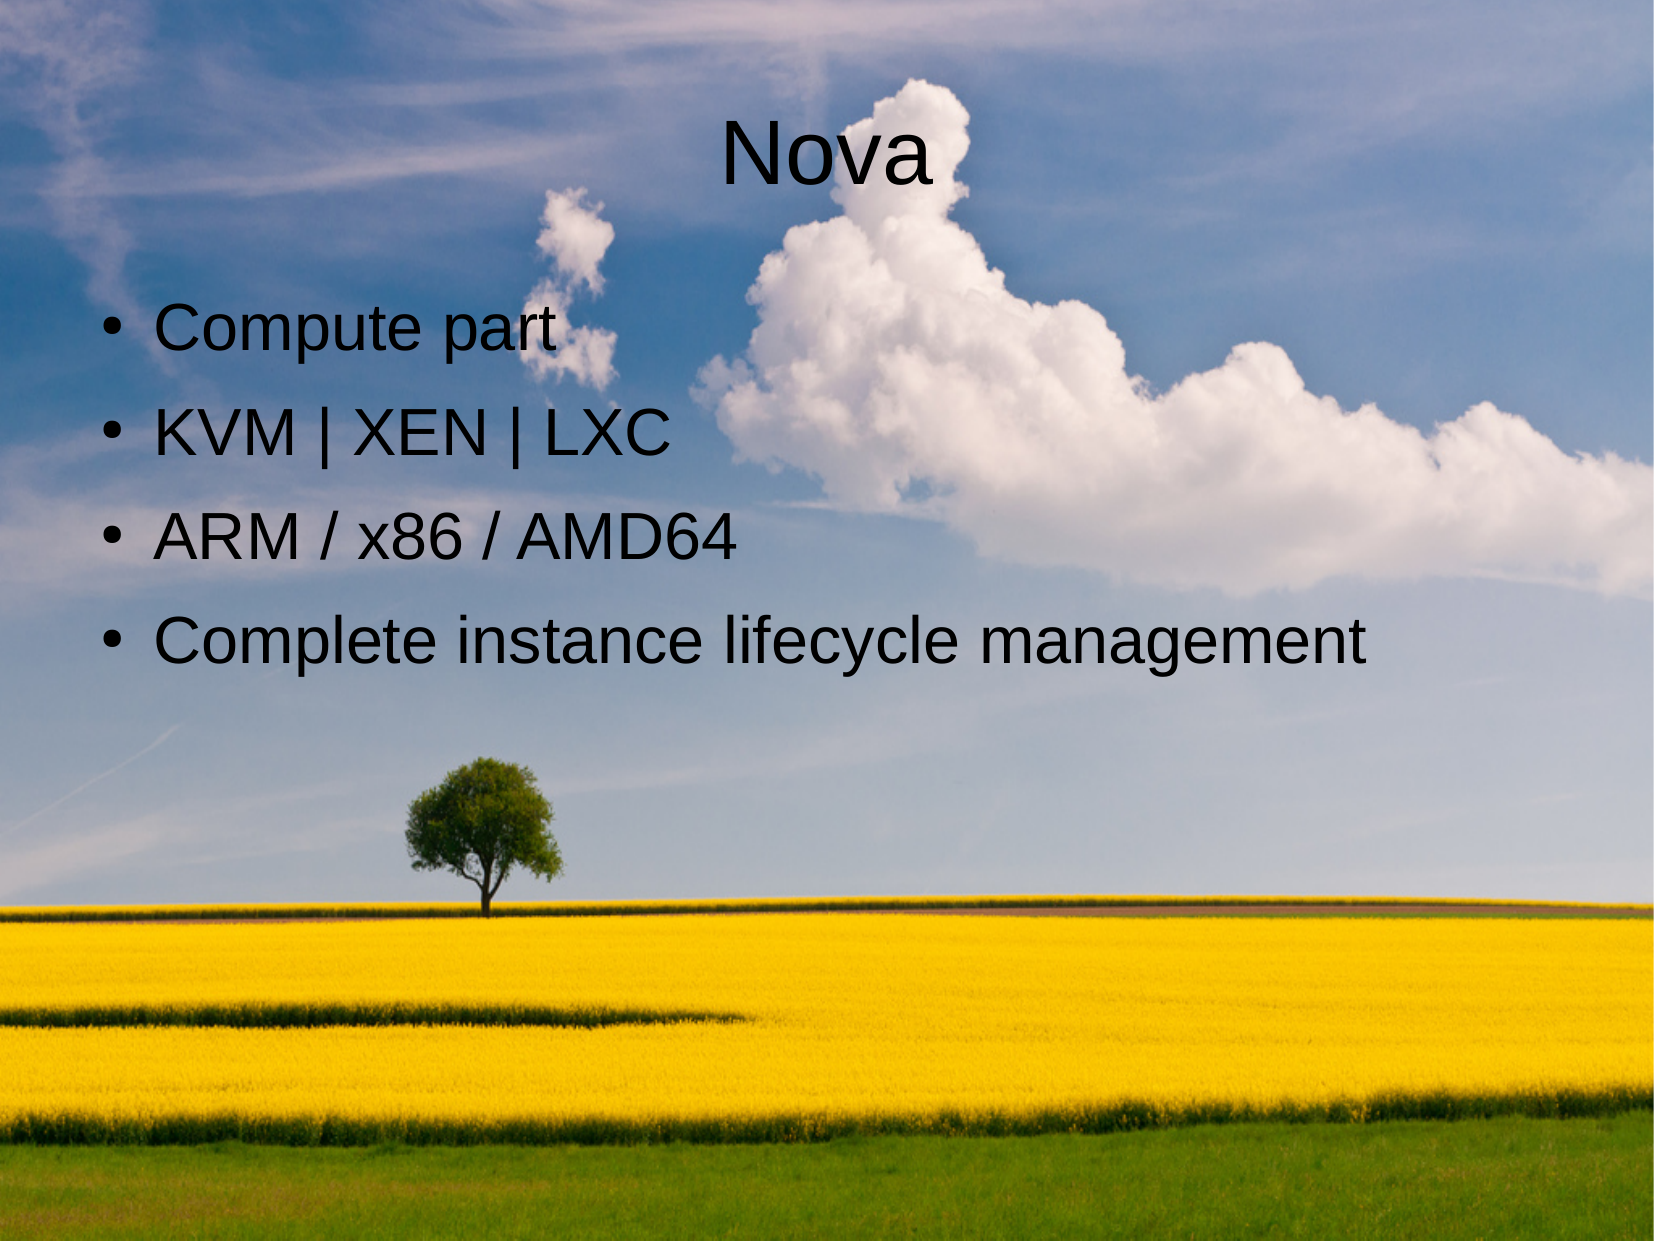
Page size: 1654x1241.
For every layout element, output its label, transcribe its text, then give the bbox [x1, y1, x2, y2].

picture [0, 0, 1654, 1241]
title Nova [82, 49, 1571, 257]
list Compute part KVM | XEN | LXC ARM / x86 / AMD64 Complete instance lifecycle management [82, 290, 1538, 1010]
